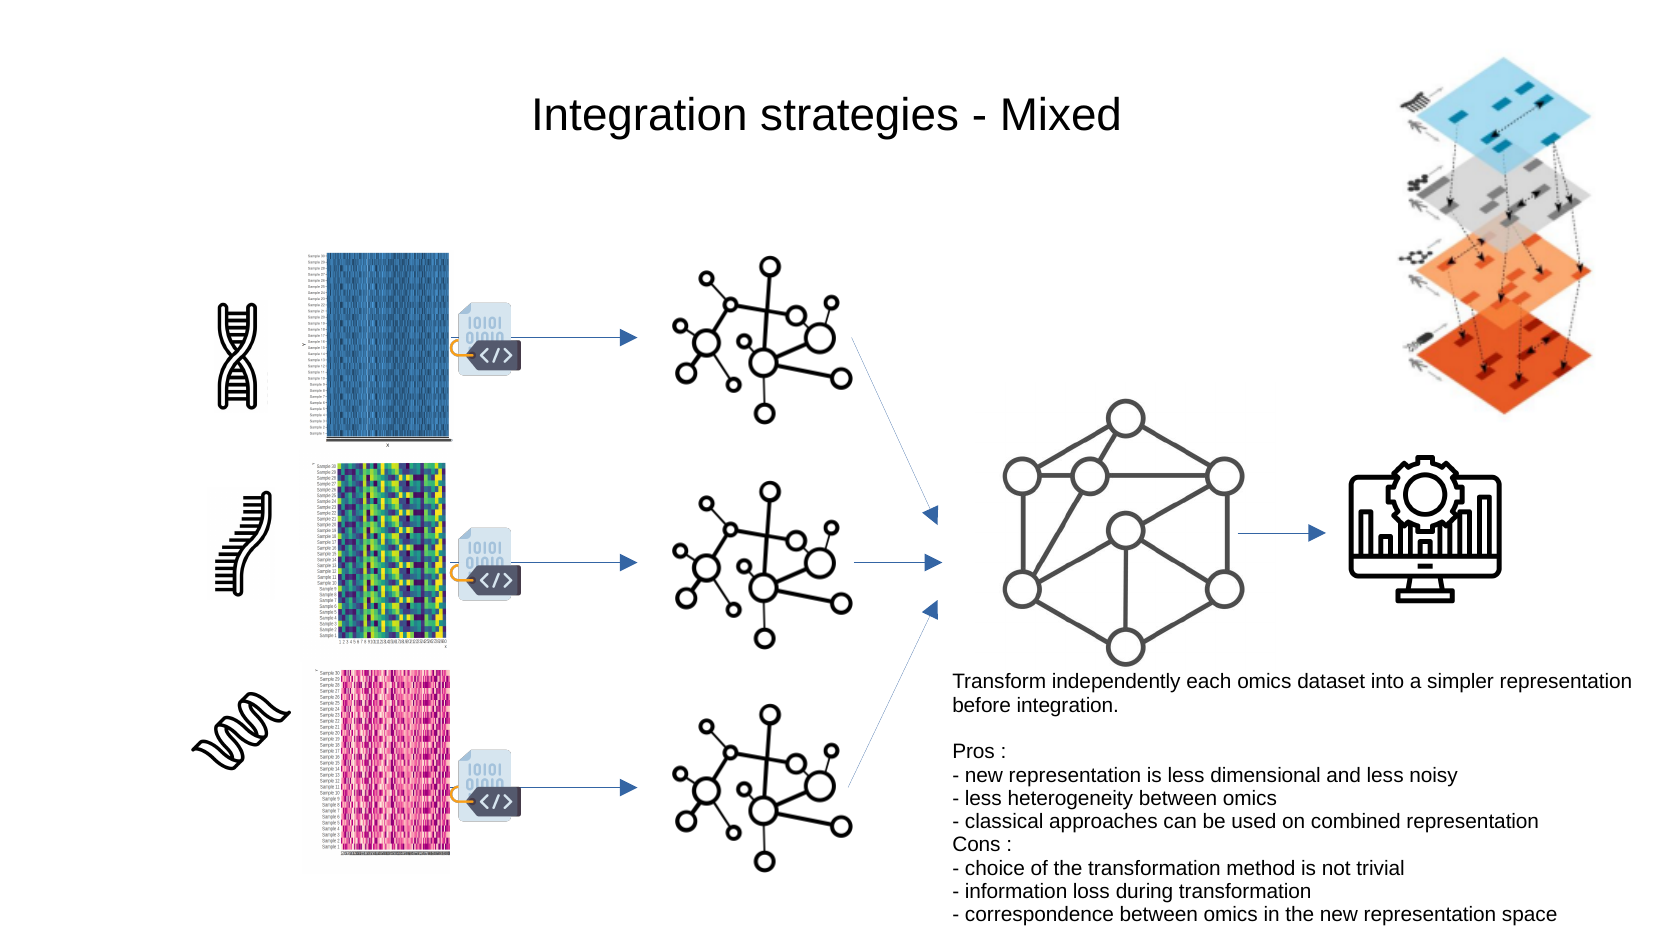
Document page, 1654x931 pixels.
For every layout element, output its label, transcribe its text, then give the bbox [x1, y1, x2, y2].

text_box Transform independently each omics dataset into a simpler representation before integration. Pros : - new representation is less dimensional and less noisy - less heterogeneity between omics - classical approaches can be used on combined representation Cons : - choice of the transformation method is not trivial - information loss during transformation - correspondence between omics in the new representation space [937, 662, 1654, 931]
title Integration strategies - Mixed [82, 37, 1387, 193]
picture [214, 300, 268, 413]
picture [207, 487, 275, 600]
picture [662, 463, 863, 664]
picture [1387, 37, 1621, 438]
picture [975, 382, 1276, 662]
picture [662, 238, 863, 439]
picture [184, 674, 298, 788]
picture [299, 250, 526, 874]
picture [662, 686, 863, 887]
picture [1346, 450, 1504, 608]
